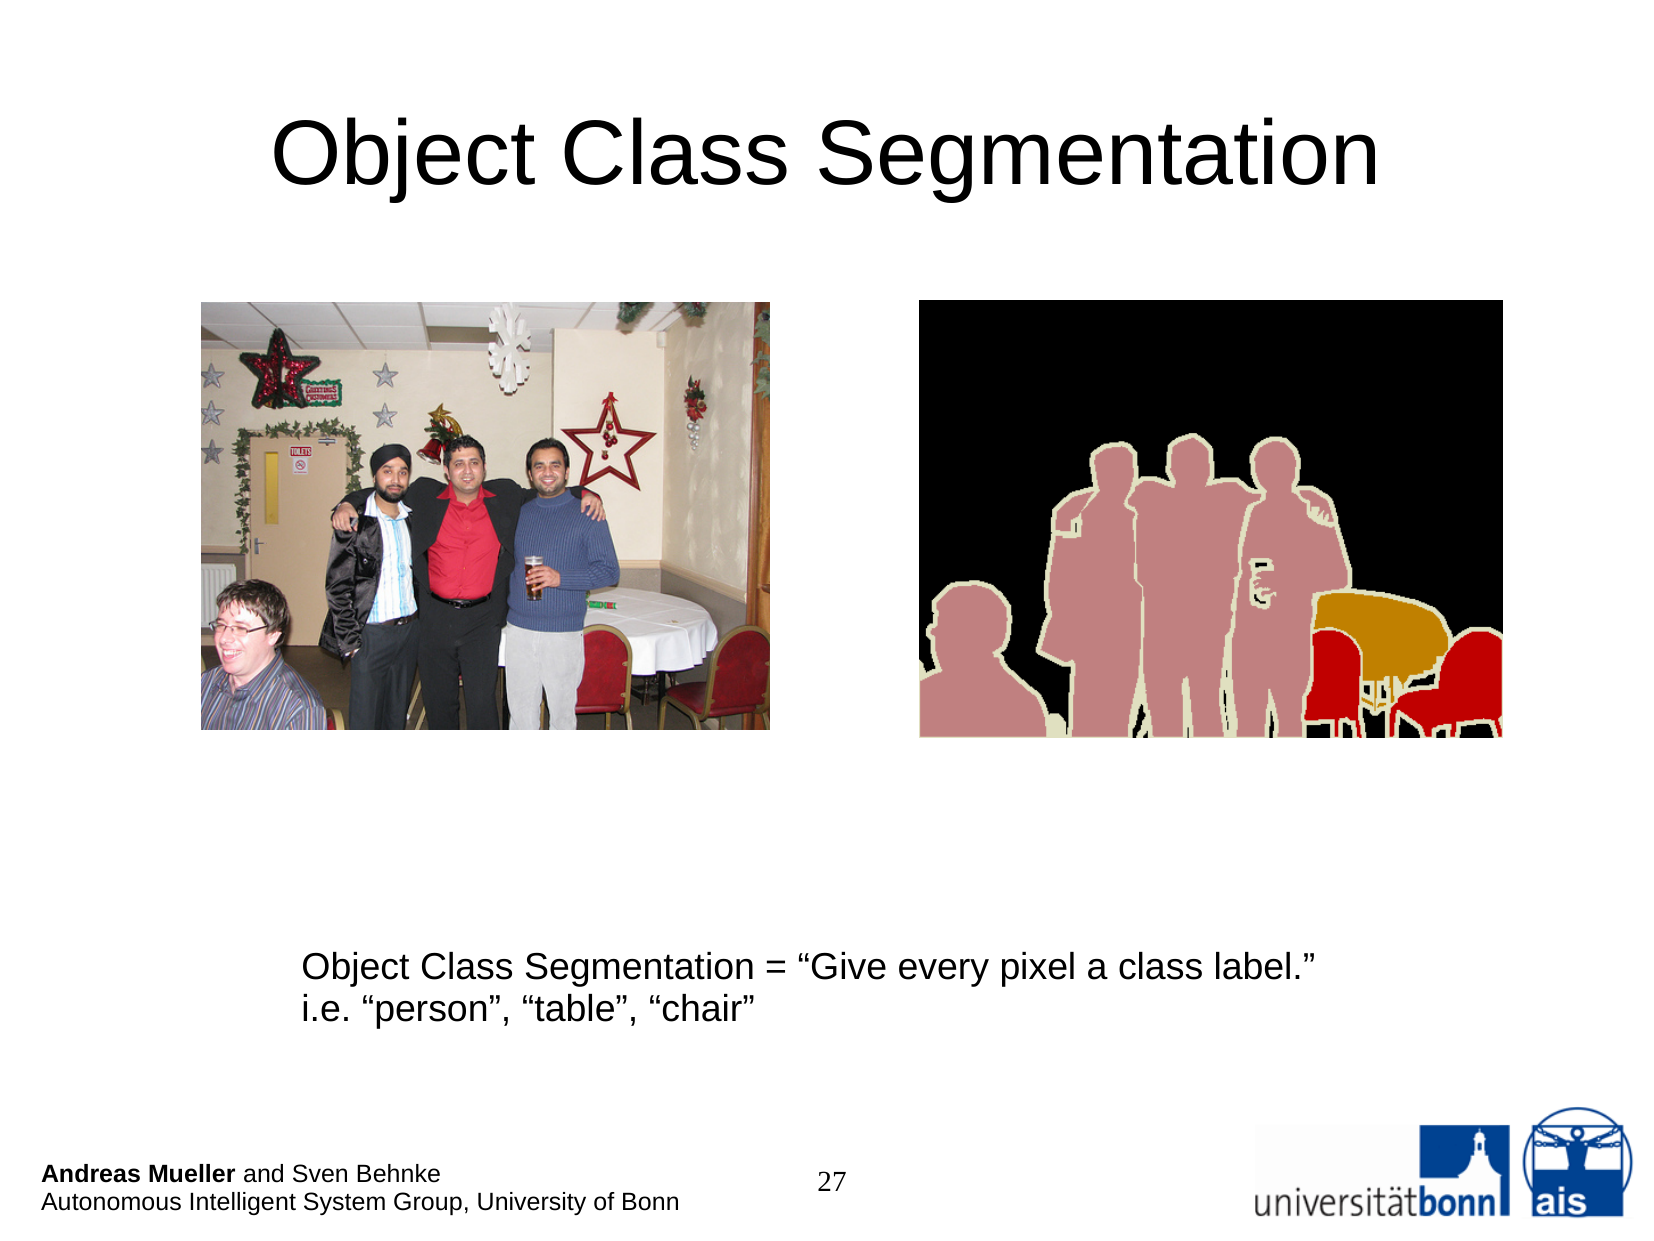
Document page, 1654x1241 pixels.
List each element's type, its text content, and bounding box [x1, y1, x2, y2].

title Object Class Segmentation [82, 49, 1571, 257]
picture [919, 300, 1503, 738]
picture [201, 302, 770, 730]
picture [1255, 1106, 1635, 1220]
text_box Object Class Segmentation = “Give every pixel a class label.” i.e. “person”, “table”, “chair” [286, 937, 1330, 1037]
